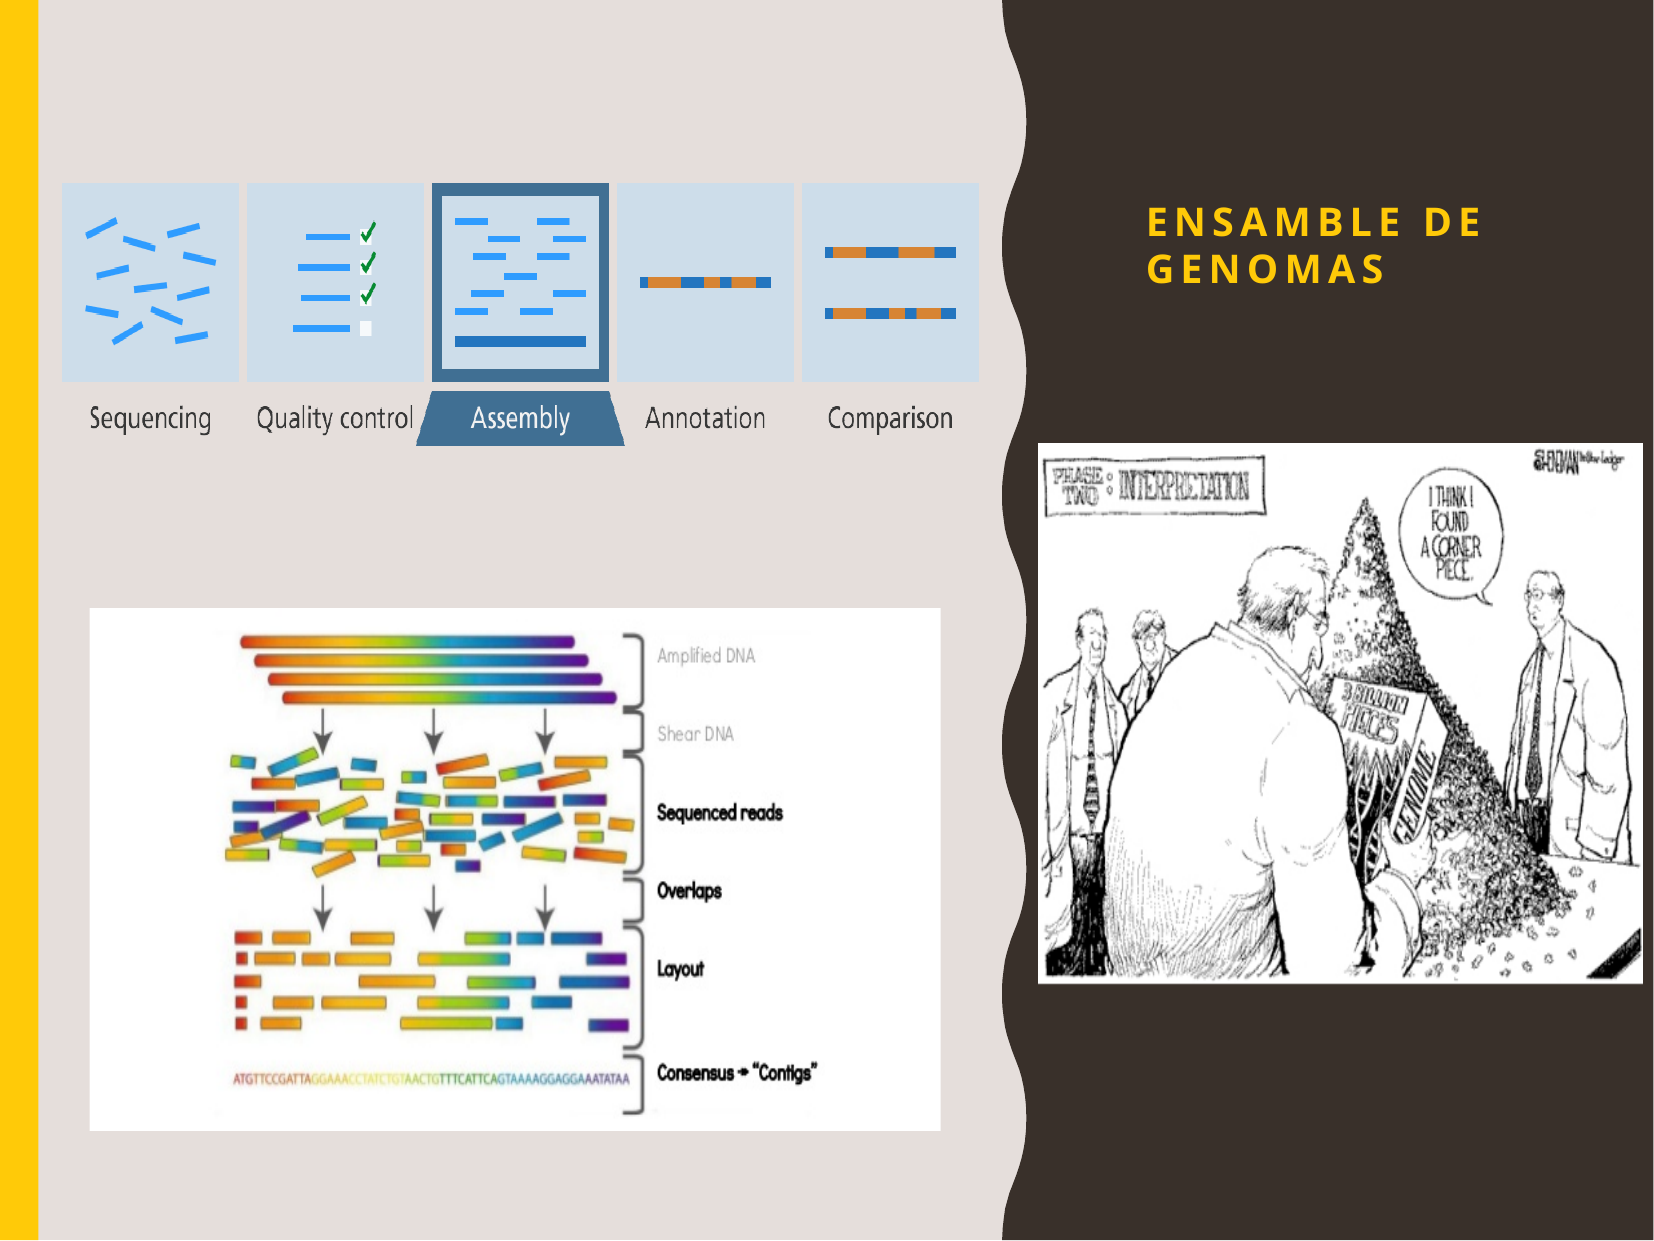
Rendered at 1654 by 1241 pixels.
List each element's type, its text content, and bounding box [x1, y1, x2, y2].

picture [29, 140, 1011, 490]
picture [89, 608, 941, 1131]
title ENSAMBLE DE GENOMAS [1130, 82, 1551, 299]
picture [1038, 443, 1643, 986]
